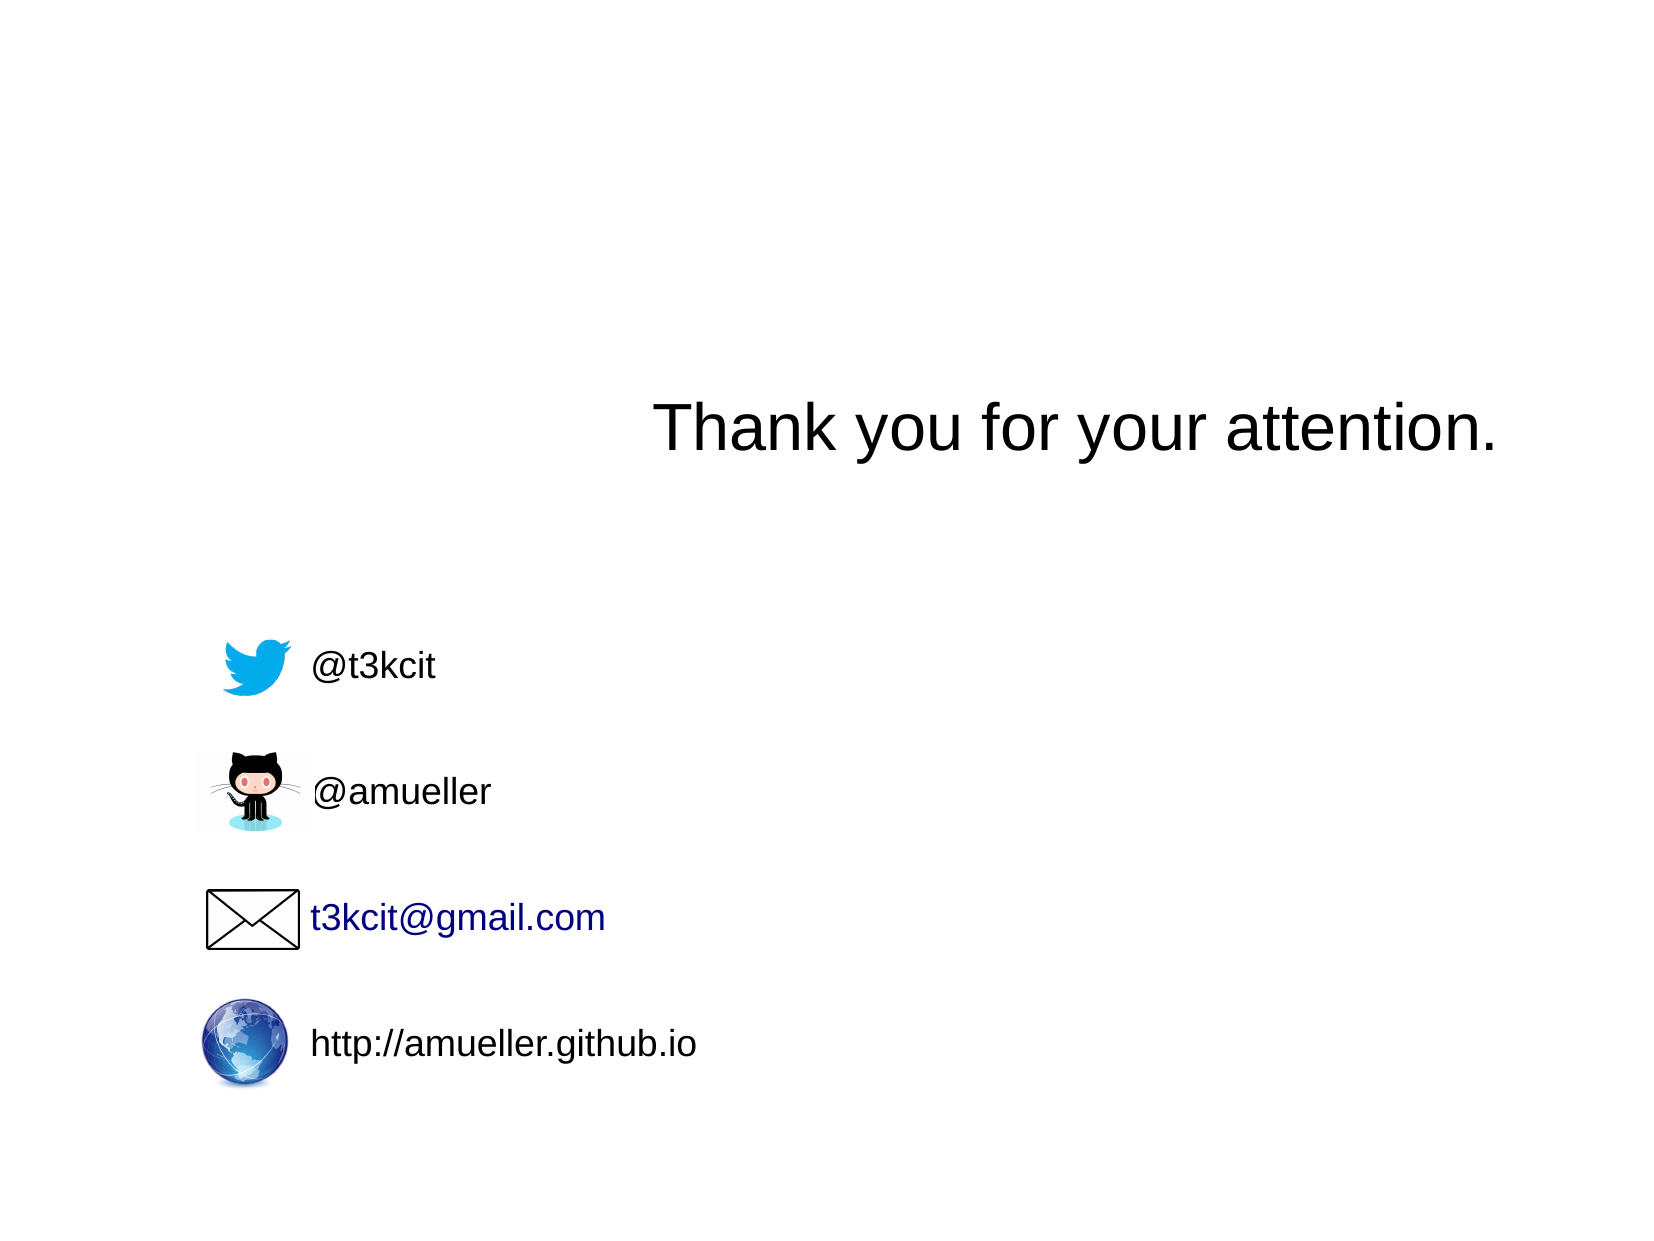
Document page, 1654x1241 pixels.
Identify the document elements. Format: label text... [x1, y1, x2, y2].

picture [197, 998, 290, 1091]
text_box @t3kcit @amueller t3kcit@gmail.com http://amueller.github.io [295, 595, 995, 1114]
picture [206, 889, 300, 950]
picture [199, 609, 315, 726]
subtitle Thank you for your attention. [547, 242, 1606, 688]
picture [195, 749, 315, 836]
